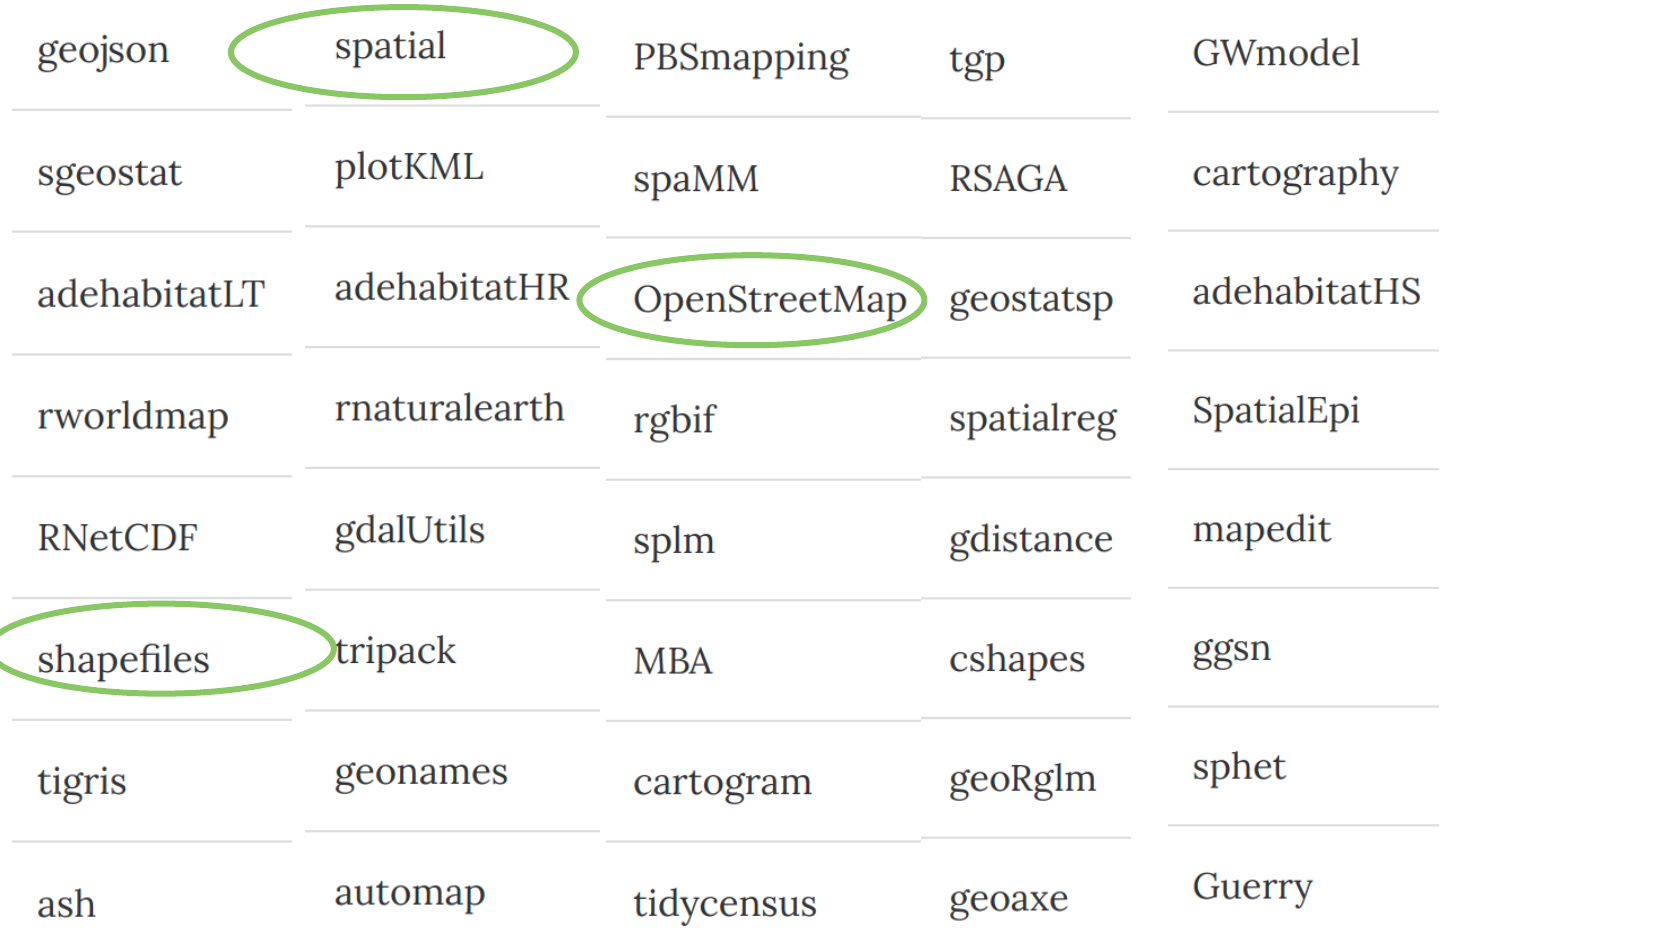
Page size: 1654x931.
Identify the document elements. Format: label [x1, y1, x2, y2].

picture [1168, 12, 1439, 931]
picture [12, 12, 292, 625]
picture [295, 12, 600, 931]
picture [295, 12, 317, 16]
picture [12, 672, 292, 931]
text_box [579, 255, 925, 346]
text_box [230, 7, 576, 98]
text_box [0, 603, 334, 694]
picture [606, 12, 1131, 931]
